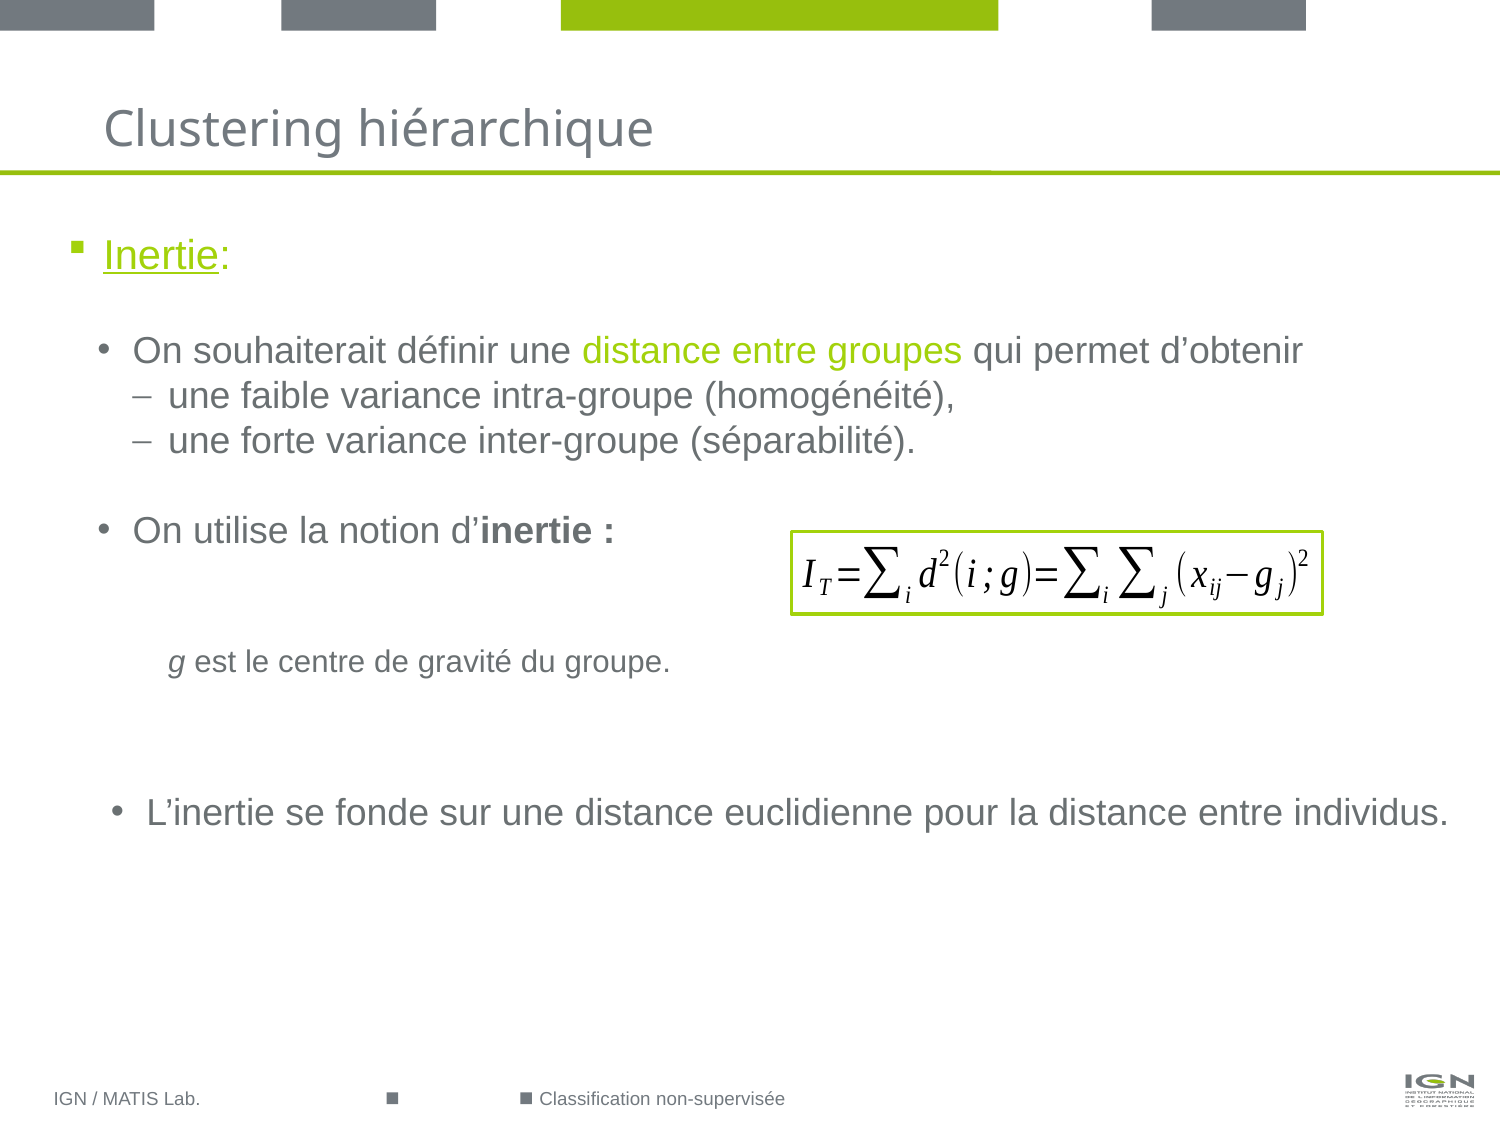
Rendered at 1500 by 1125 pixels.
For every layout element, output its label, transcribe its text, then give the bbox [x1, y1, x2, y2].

text_box IGN / MATIS Lab. [39, 1067, 360, 1125]
text_box Classification non-supervisée [524, 1067, 875, 1125]
text_box On souhaiterait définir une distance entre groupes qui permet d’obtenir une faible variance intra-groupe (homogénéité), une forte variance inter-groupe (séparabilité). On utilise la notion d’inertie : g est le centre de gravité du groupe. [82, 319, 1429, 1125]
text_box Clustering hiérarchique [53, 80, 1425, 173]
text_box Inertie: [53, 219, 1425, 449]
text_box L’inertie se fonde sur une distance euclidienne pour la distance entre individus. [96, 781, 1500, 886]
picture [1429, 1074, 1475, 1108]
chart [791, 543, 1318, 610]
